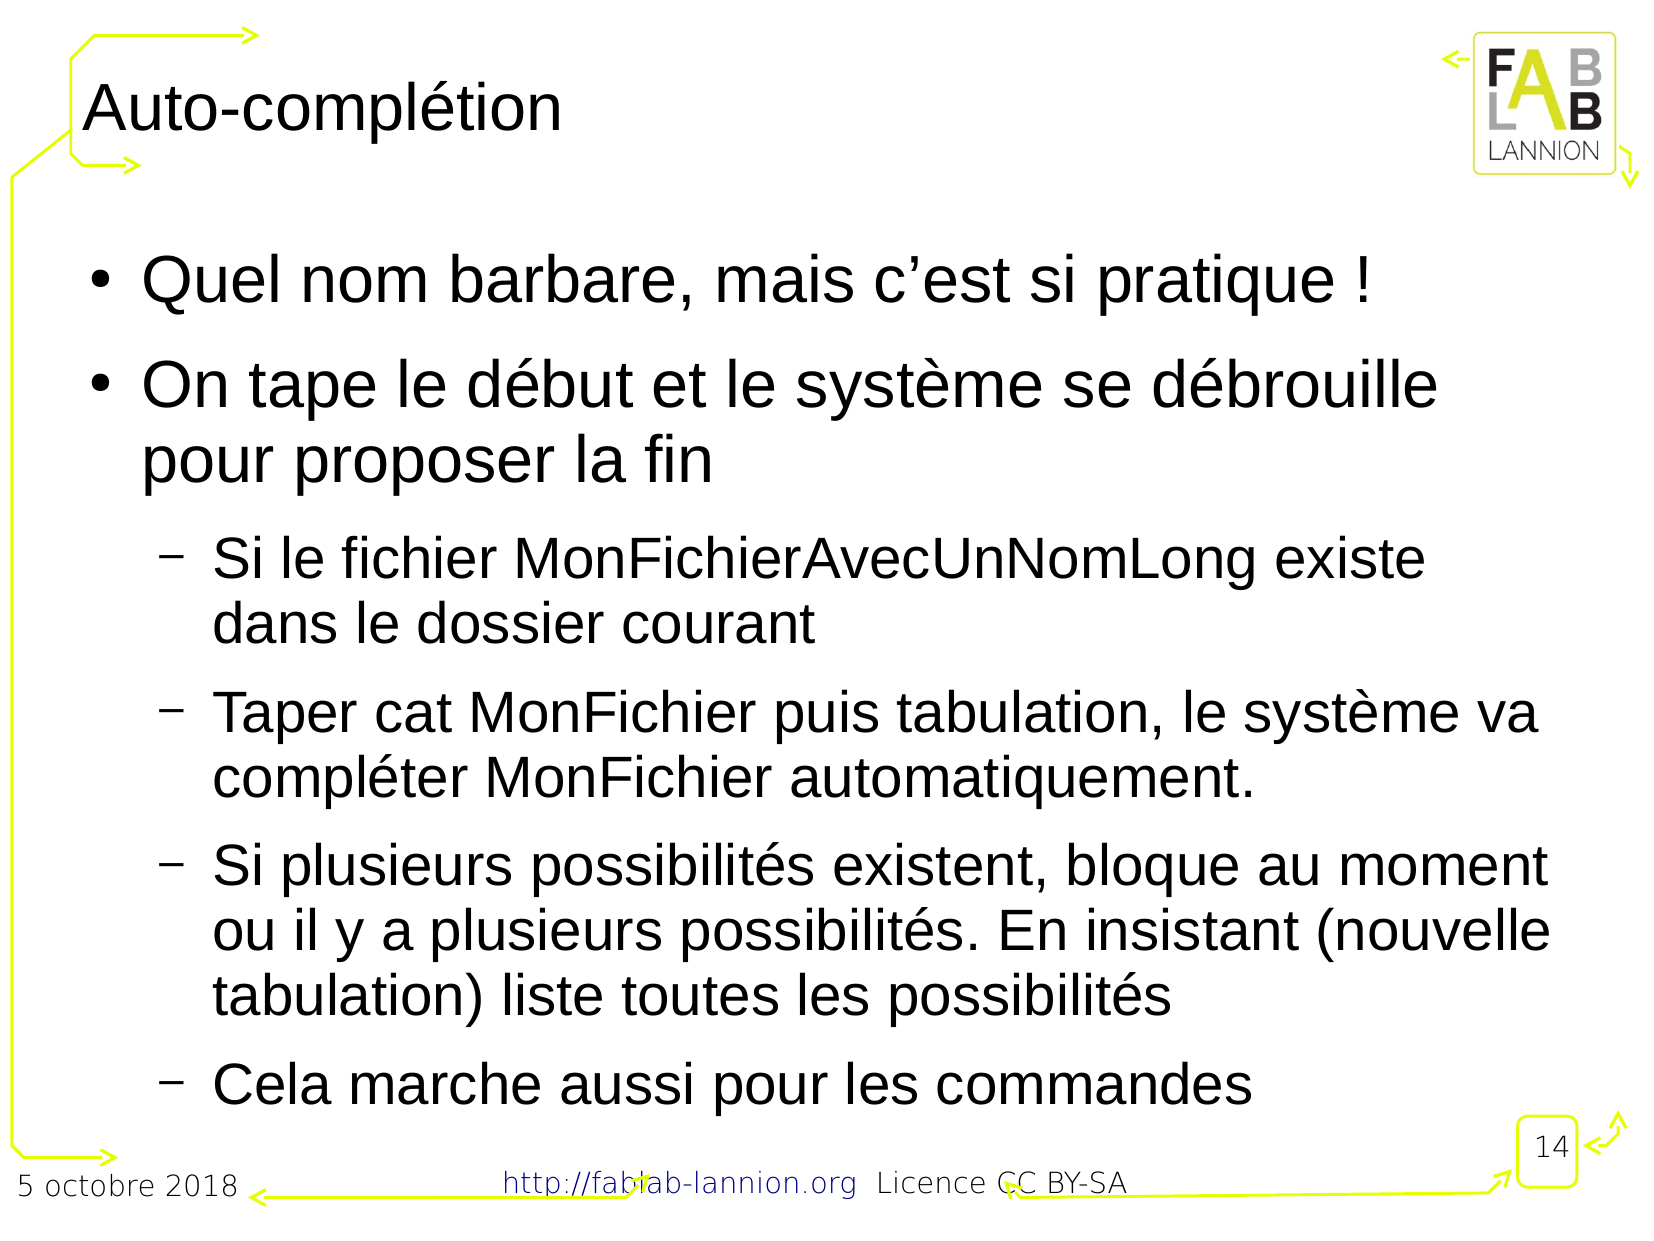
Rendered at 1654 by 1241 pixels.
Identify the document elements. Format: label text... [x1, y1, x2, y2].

picture [1470, 29, 1619, 178]
list Quel nom barbare, mais c’est si pratique ! On tape le début et le système se débrouille pour proposer la fin Si le fichier MonFichierAvecUnNomLong existe dans le dossier courant Taper cat MonFichier puis tabulation, le système va compléter MonFichier automatiquement. Si plusieurs possibilités existent, bloque au moment ou il y a plusieurs possibilités. En insistant (nouvelle tabulation) liste toutes les possibilités Cela marche aussi pour les commandes [70, 242, 1559, 1123]
title Auto-complétion [82, 49, 1441, 166]
